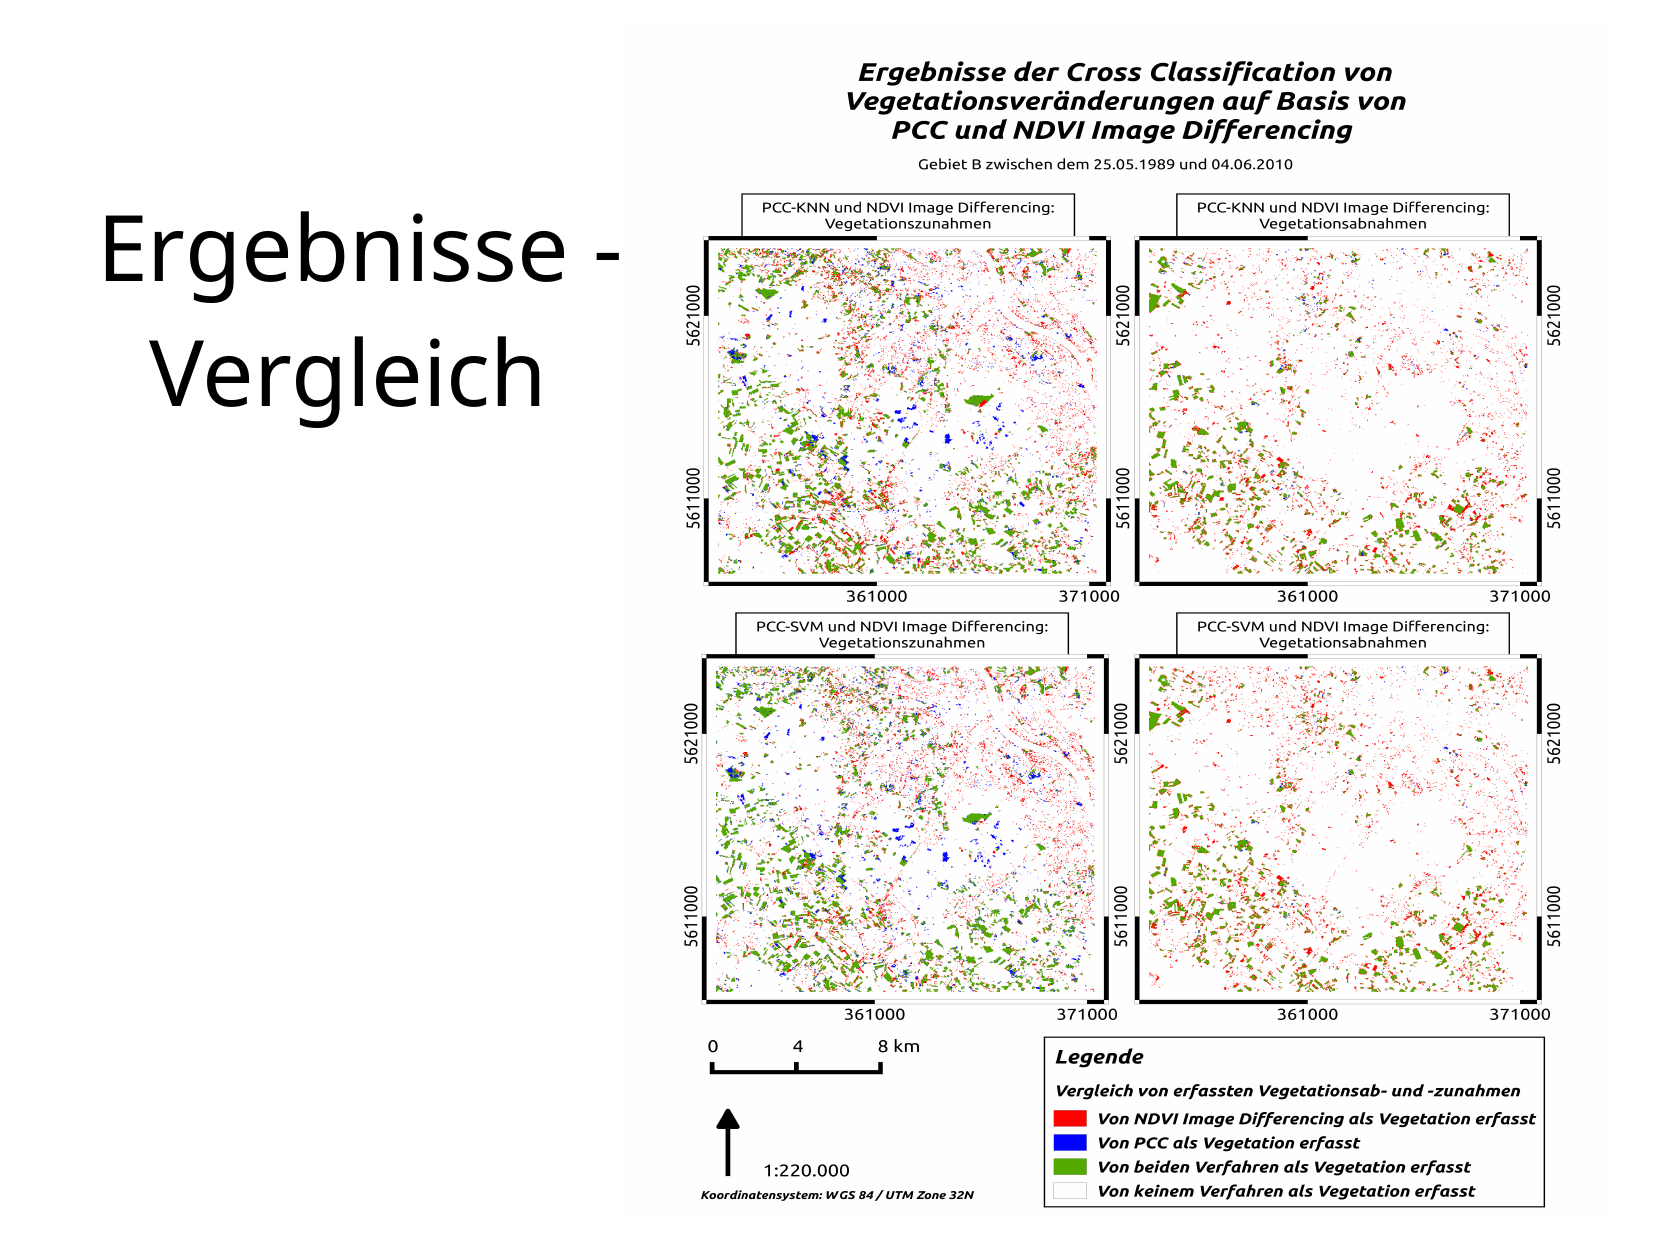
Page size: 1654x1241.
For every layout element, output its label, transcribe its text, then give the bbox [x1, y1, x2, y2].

picture [625, 23, 1607, 1217]
title Ergebnisse - Vergleich [53, 49, 625, 567]
